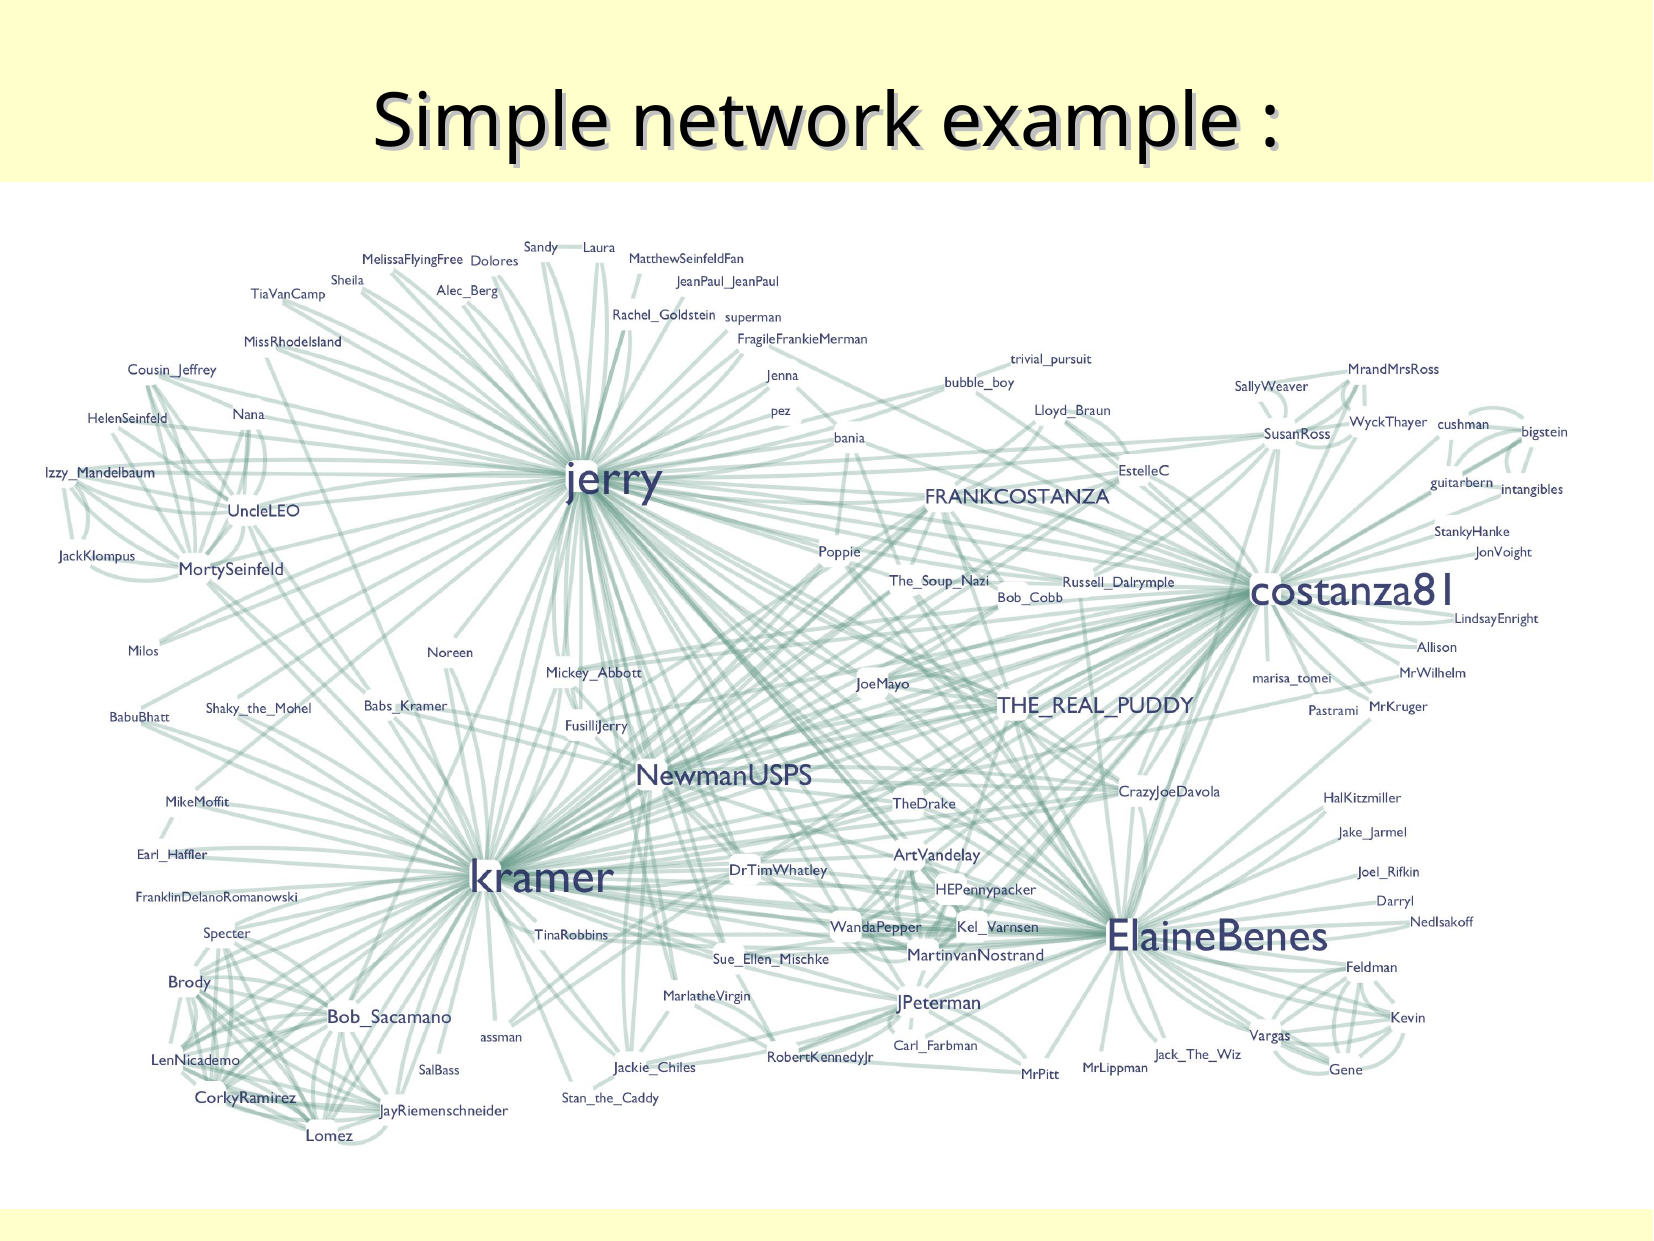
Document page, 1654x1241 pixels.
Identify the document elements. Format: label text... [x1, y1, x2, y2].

picture [0, 182, 1653, 1209]
title Simple network example : [82, 0, 1571, 182]
